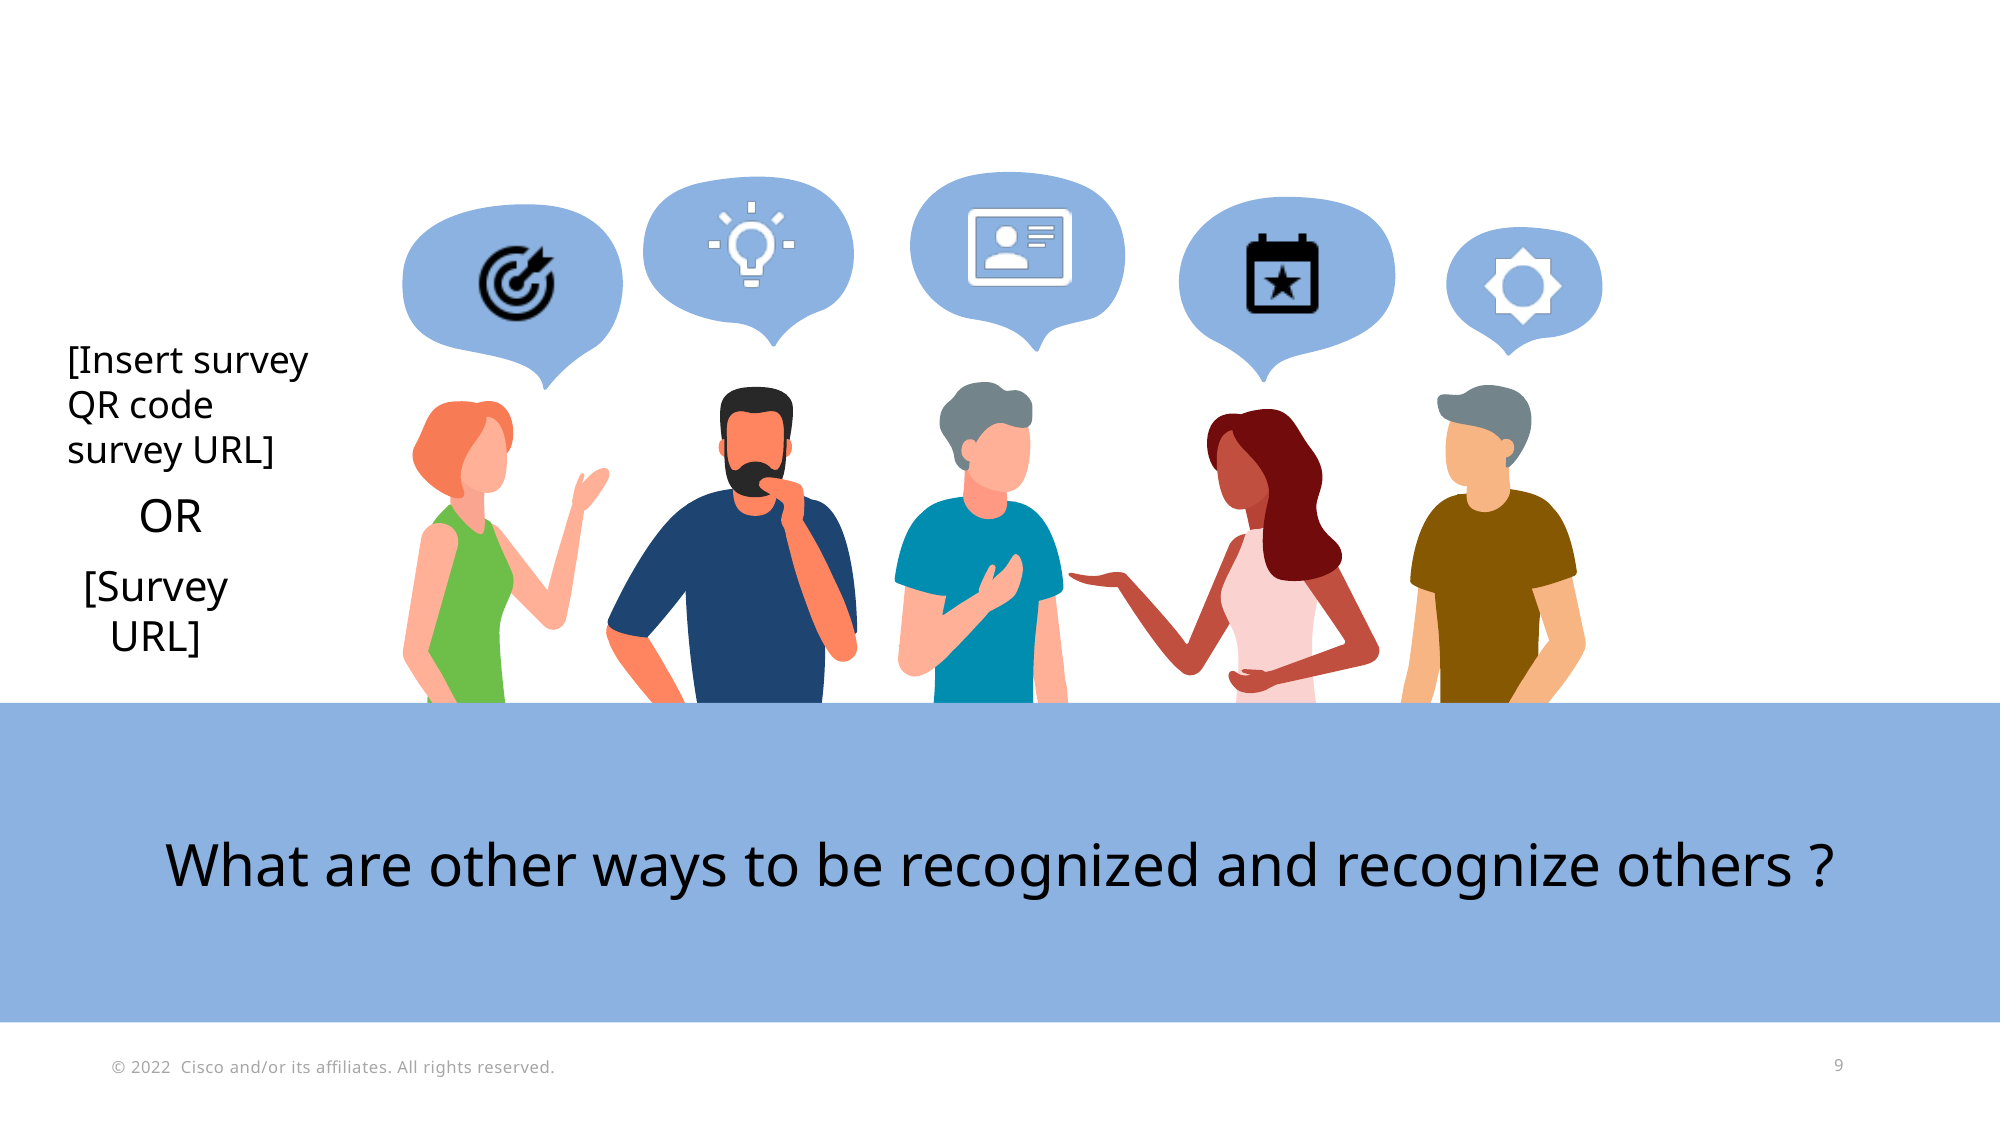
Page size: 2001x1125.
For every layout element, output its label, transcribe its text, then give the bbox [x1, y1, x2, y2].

picture [1235, 226, 1331, 322]
text_box [910, 171, 1126, 352]
text_box [1068, 409, 1380, 702]
text_box [Survey URL] [27, 552, 284, 668]
text_box [Insert survey QR code survey URL] [52, 328, 348, 479]
text_box [1446, 227, 1603, 356]
picture [705, 198, 799, 292]
text_box [1400, 385, 1586, 702]
text_box [643, 176, 854, 347]
text_box [1178, 196, 1396, 383]
picture [1482, 245, 1565, 328]
picture [472, 239, 562, 329]
text_box [402, 401, 610, 702]
text_box What are other ways to be recognized and recognize others ? [0, 702, 2000, 1023]
picture [968, 196, 1072, 300]
text_box [894, 382, 1069, 702]
text_box OR [70, 479, 271, 549]
text_box [606, 386, 858, 702]
text_box [402, 204, 623, 390]
